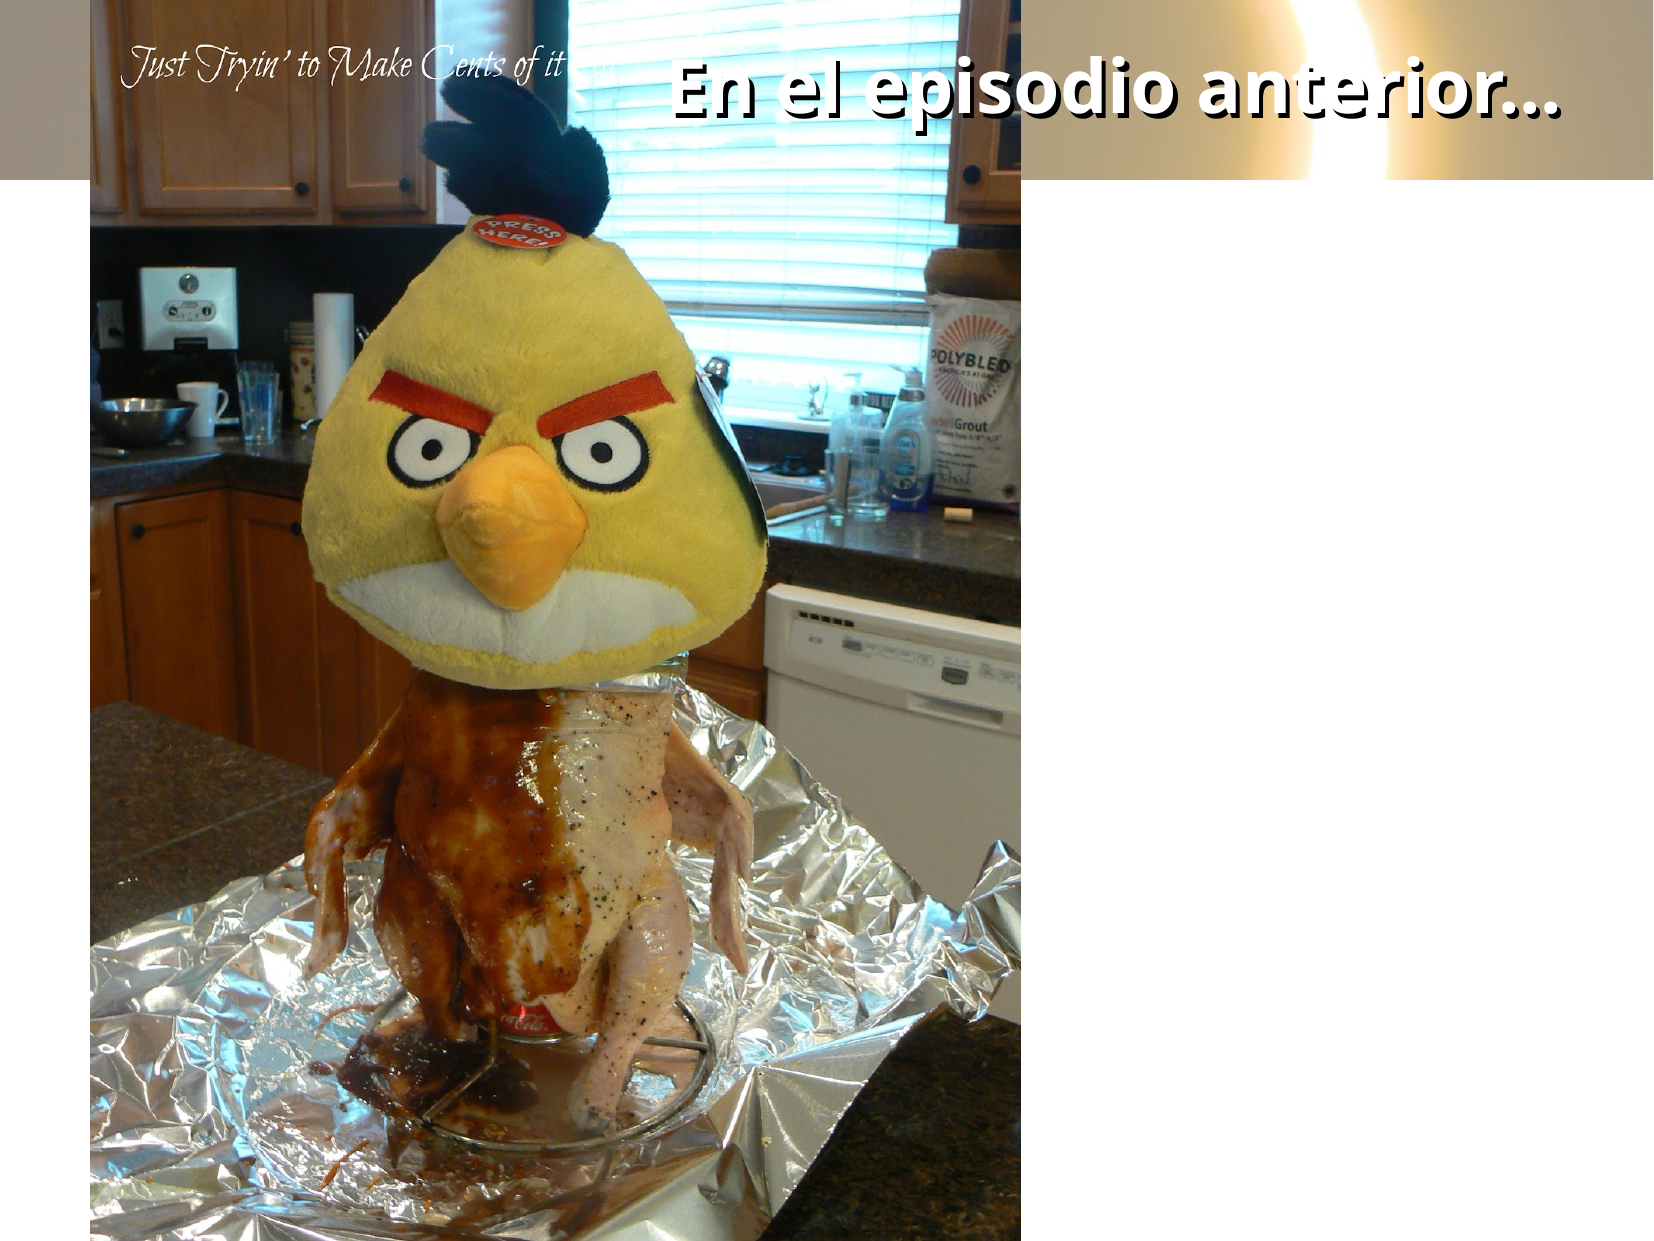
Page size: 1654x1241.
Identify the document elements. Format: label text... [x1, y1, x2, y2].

title En el episodio anterior... [75, 19, 1564, 151]
picture [0, 0, 1654, 1241]
